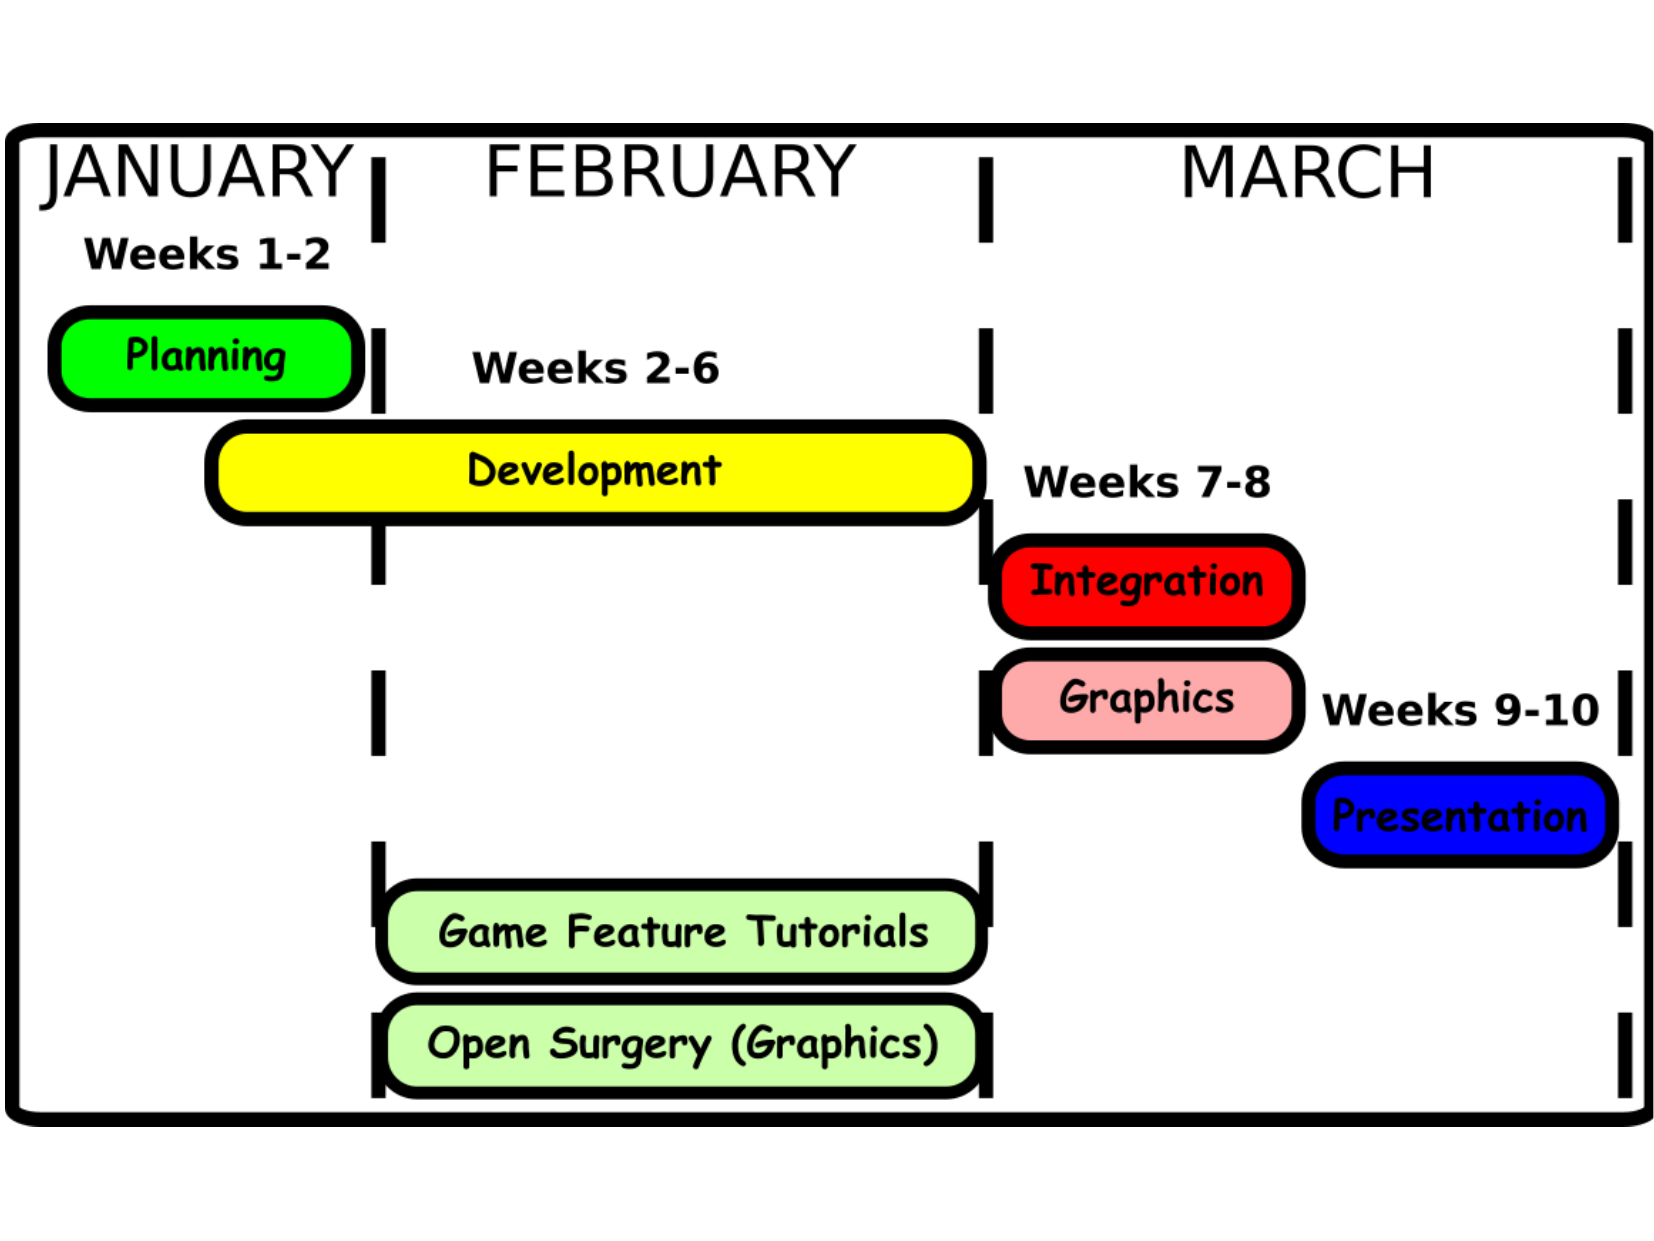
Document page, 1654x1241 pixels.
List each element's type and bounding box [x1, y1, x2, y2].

picture [5, 123, 1654, 1127]
